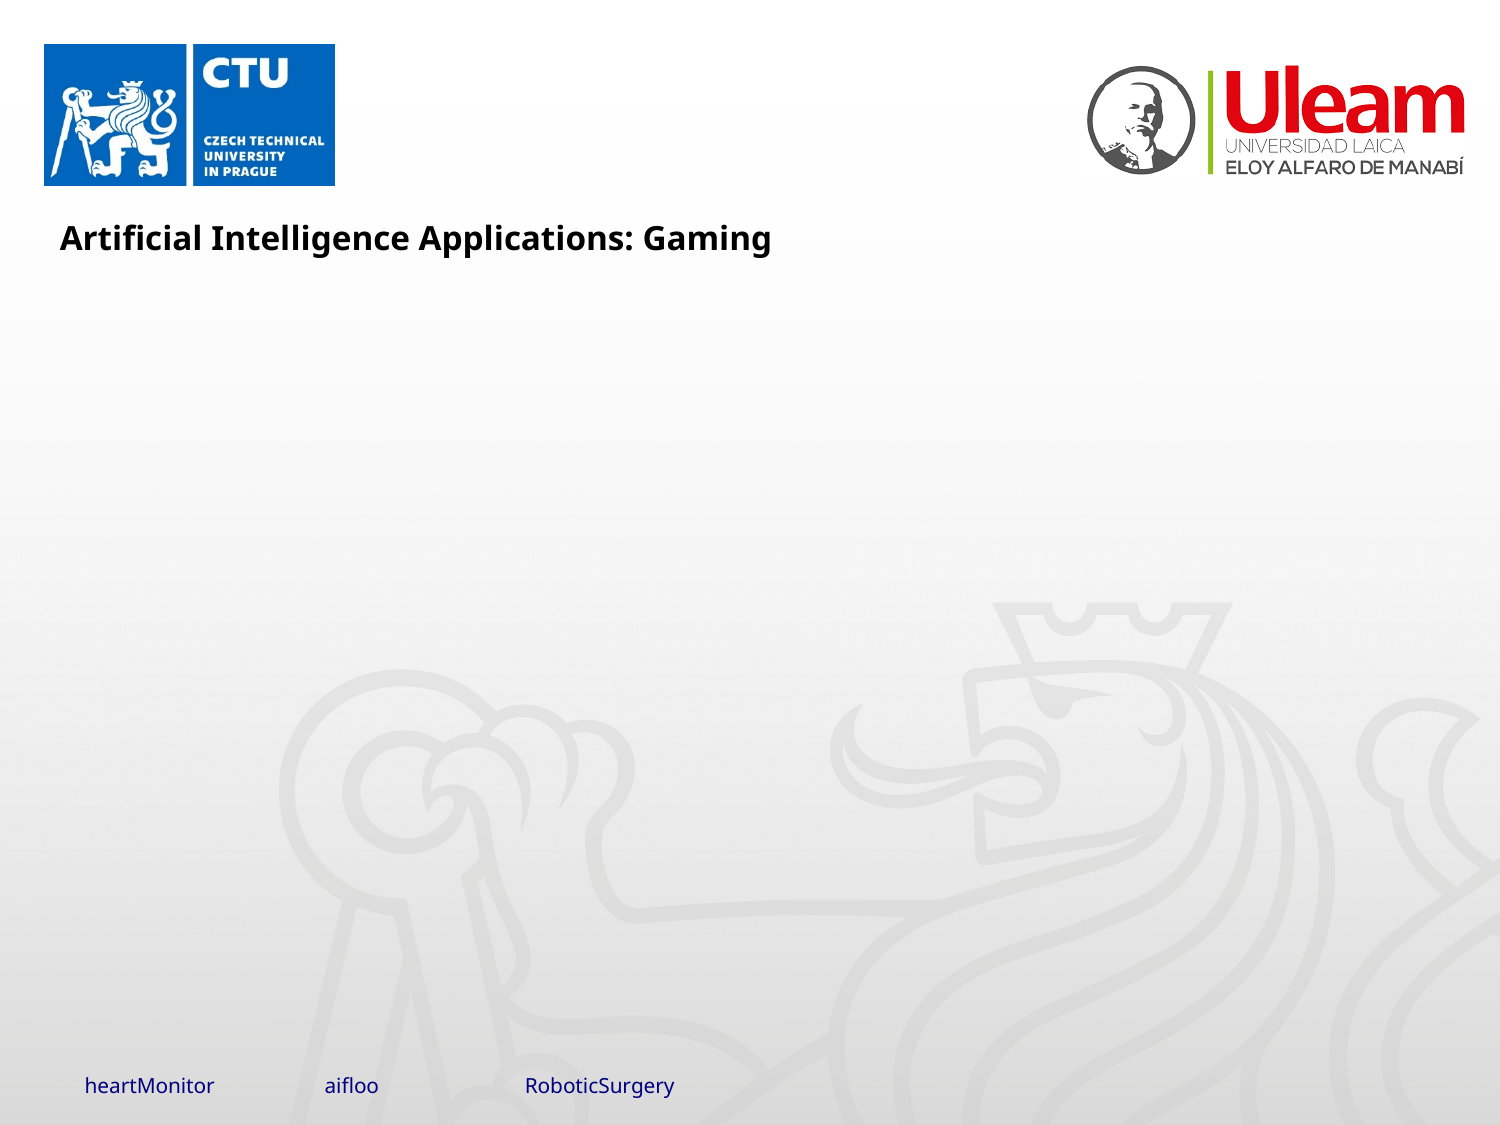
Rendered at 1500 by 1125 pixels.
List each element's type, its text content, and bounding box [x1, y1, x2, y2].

text_box aifloo [309, 1065, 510, 1105]
text_box heartMonitor [69, 1065, 271, 1105]
text_box Artificial Intelligence Applications: Gaming [45, 210, 1051, 321]
text_box RoboticSurgery [510, 1065, 711, 1105]
picture [0, 0, 1500, 1125]
